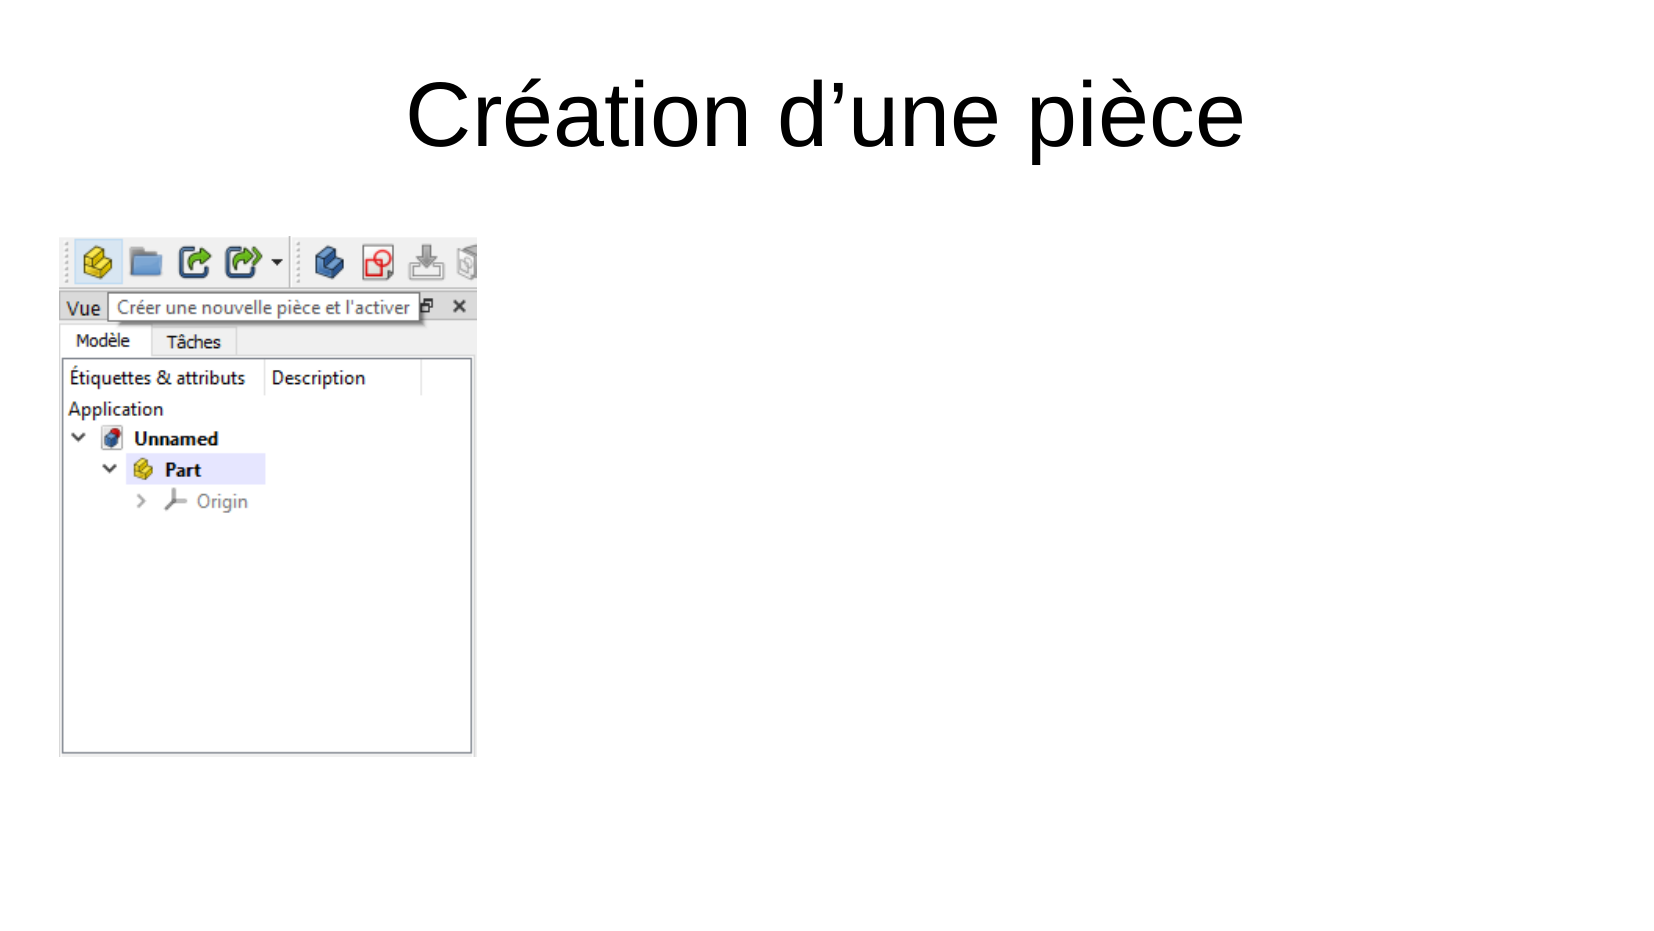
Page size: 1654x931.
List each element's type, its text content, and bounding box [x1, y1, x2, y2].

picture [59, 236, 477, 757]
title Création d’une pièce [82, 37, 1571, 193]
